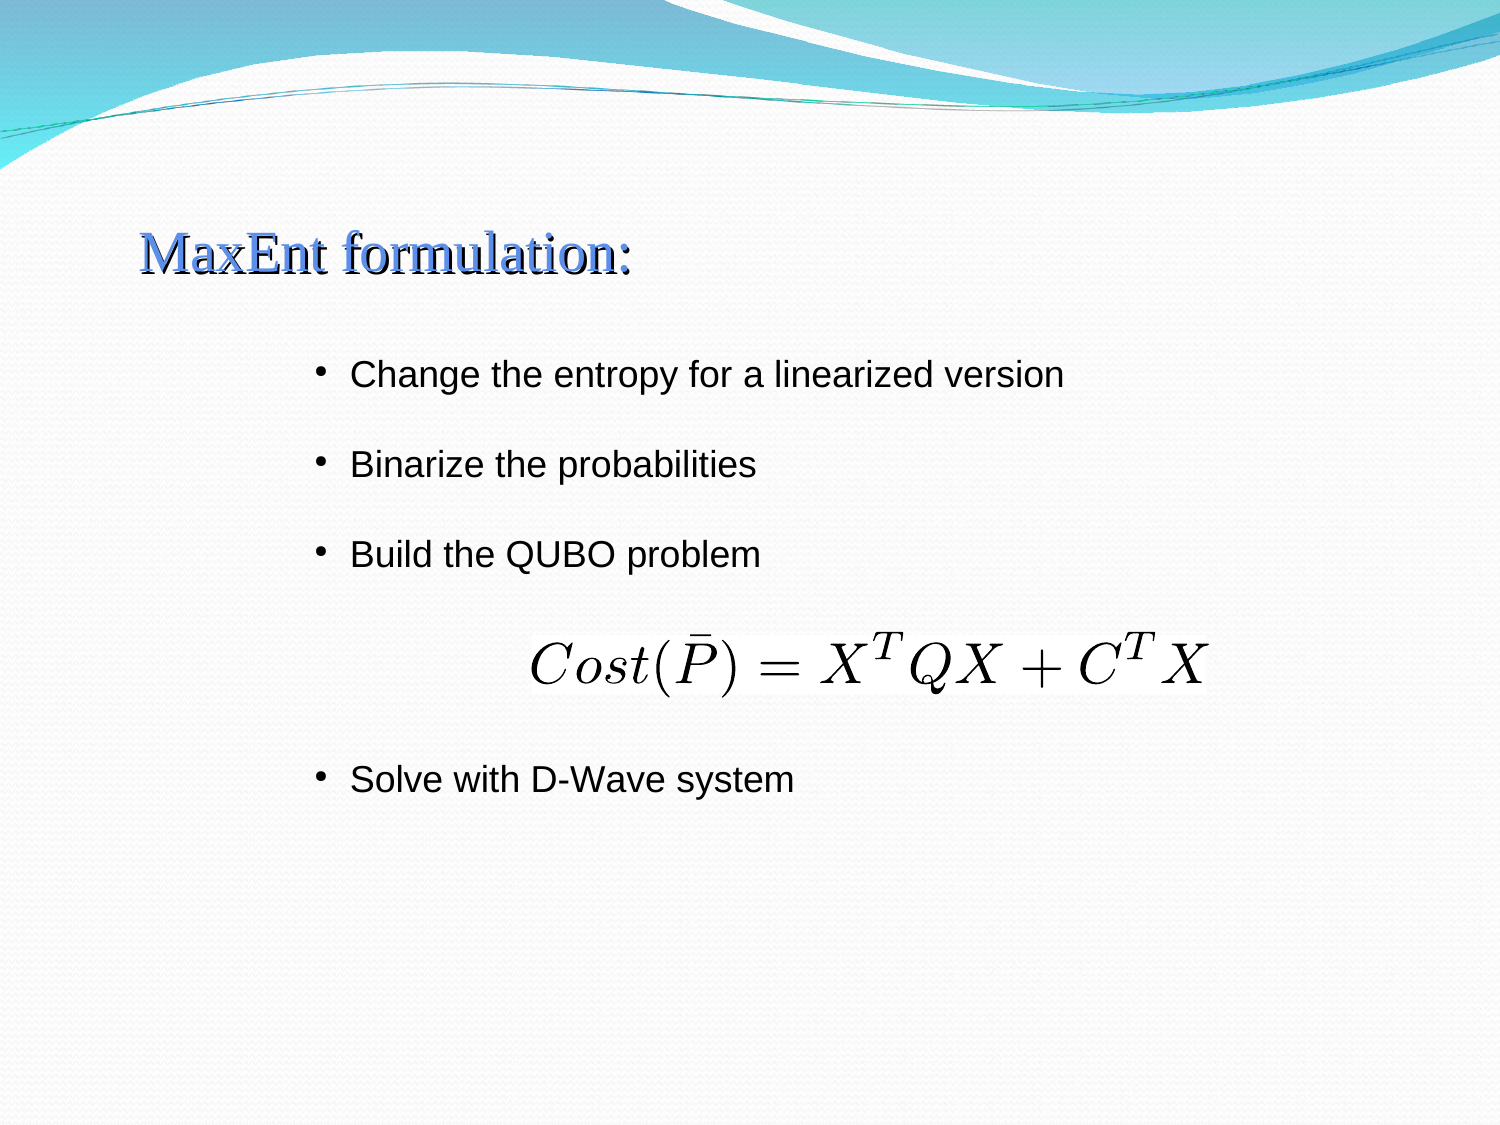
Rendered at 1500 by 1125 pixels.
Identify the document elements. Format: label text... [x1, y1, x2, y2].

picture [0, 0, 1500, 1125]
text_box [531, 631, 1210, 698]
text_box MaxEnt formulation: [59, 217, 1028, 284]
text_box Change the entropy for a linearized version Binarize the probabilities Build the QUBO problem Solve with D-Wave system [299, 342, 1323, 863]
